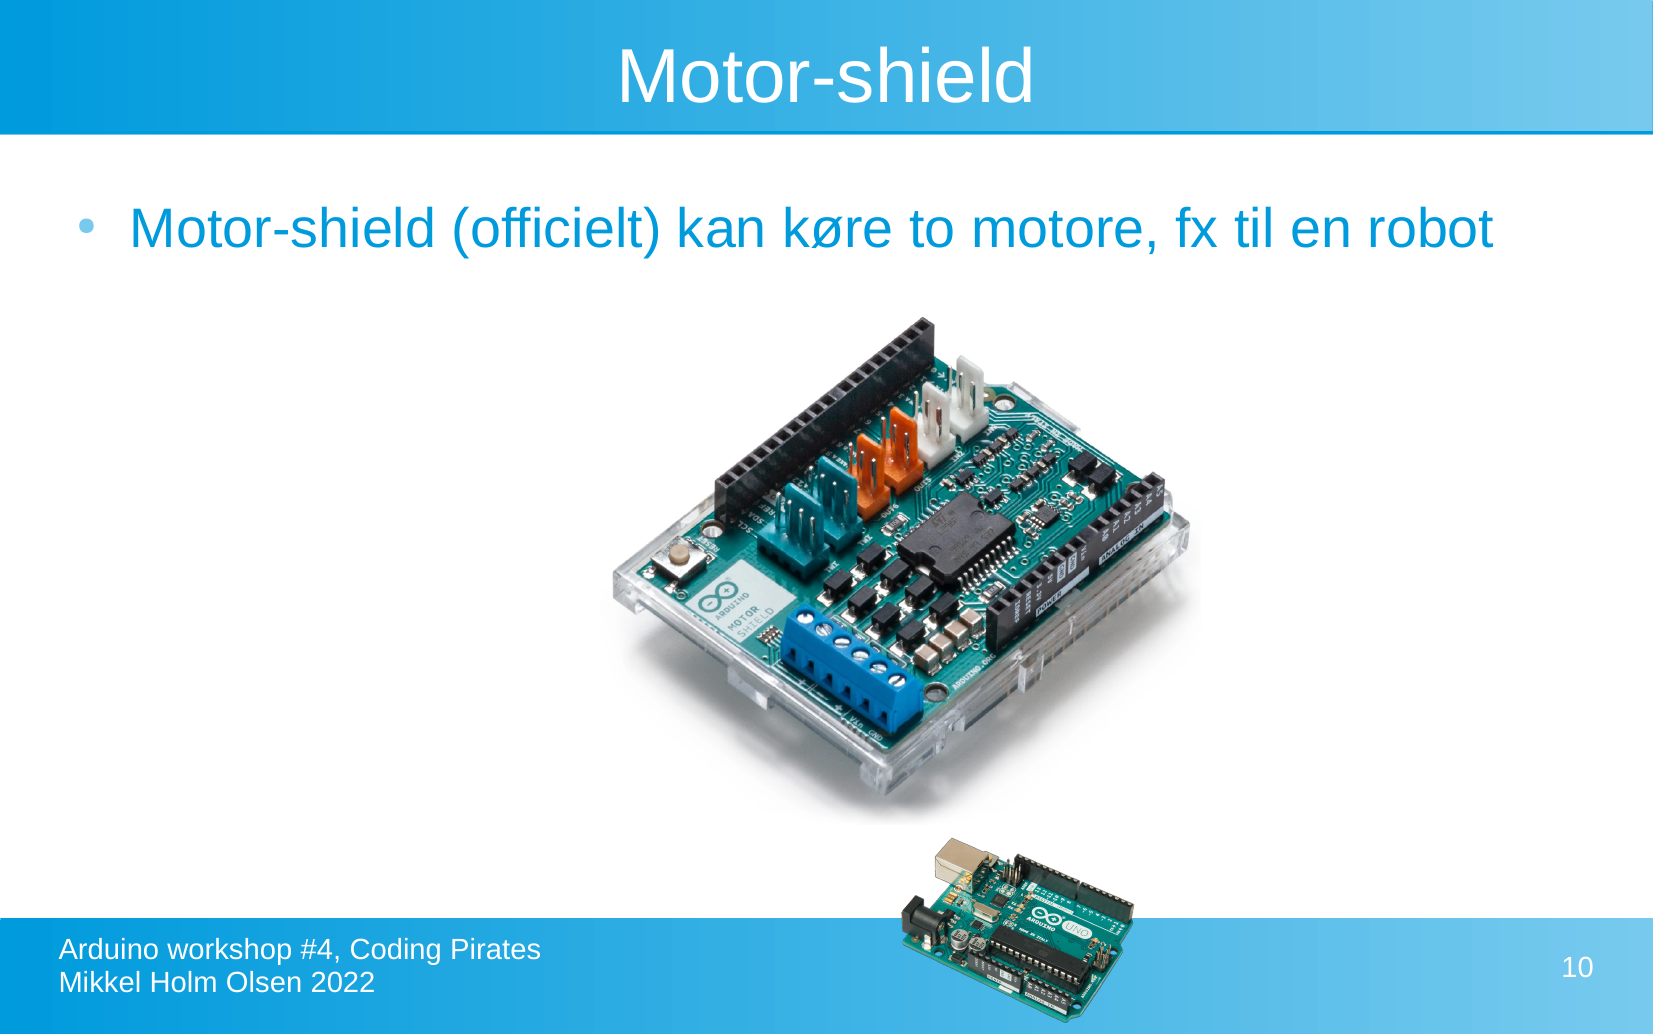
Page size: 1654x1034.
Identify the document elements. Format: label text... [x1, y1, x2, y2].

picture [600, 297, 1201, 826]
list Motor-shield (officielt) kan køre to motore, fx til en robot [58, 196, 1594, 854]
title Motor-shield [58, 32, 1594, 120]
picture [900, 854, 1138, 1024]
